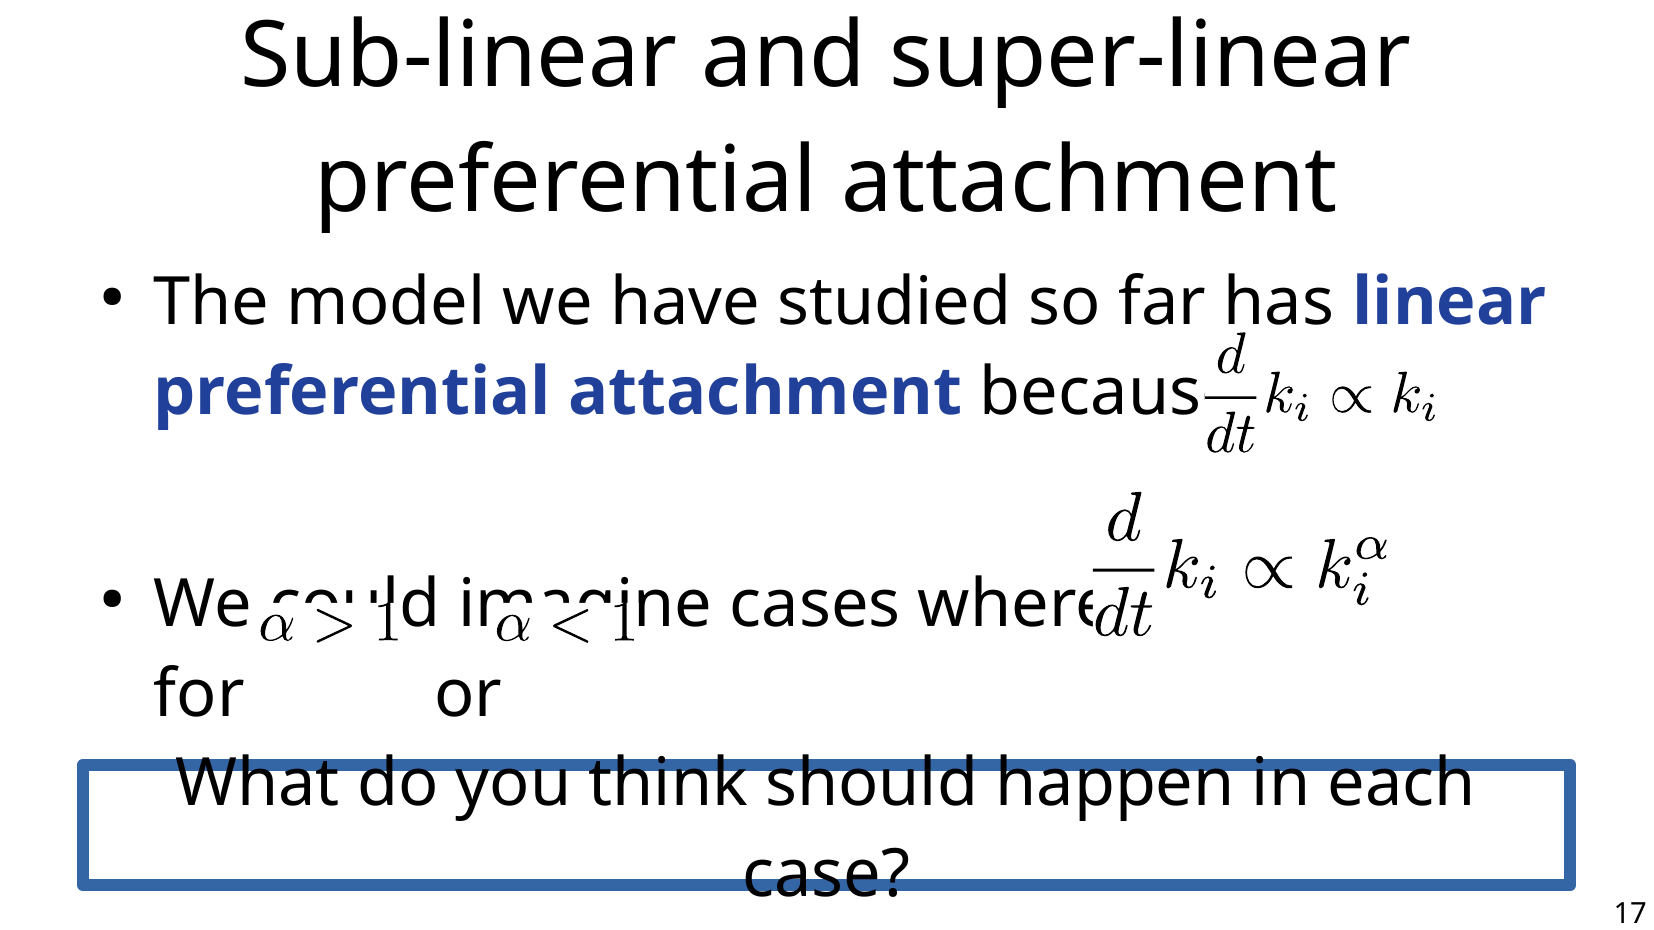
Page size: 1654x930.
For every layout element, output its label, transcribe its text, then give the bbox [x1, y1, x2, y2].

title Sub-linear and super-linear preferential attachment [82, 1, 1571, 225]
text_box [258, 601, 403, 643]
list What do you think should happen in each case? [82, 765, 1571, 886]
text_box [494, 601, 639, 643]
text_box [1205, 332, 1438, 453]
list The model we have studied so far has linear preferential attachment because We could imagine cases where for or [82, 252, 1571, 759]
text_box [1092, 491, 1390, 637]
